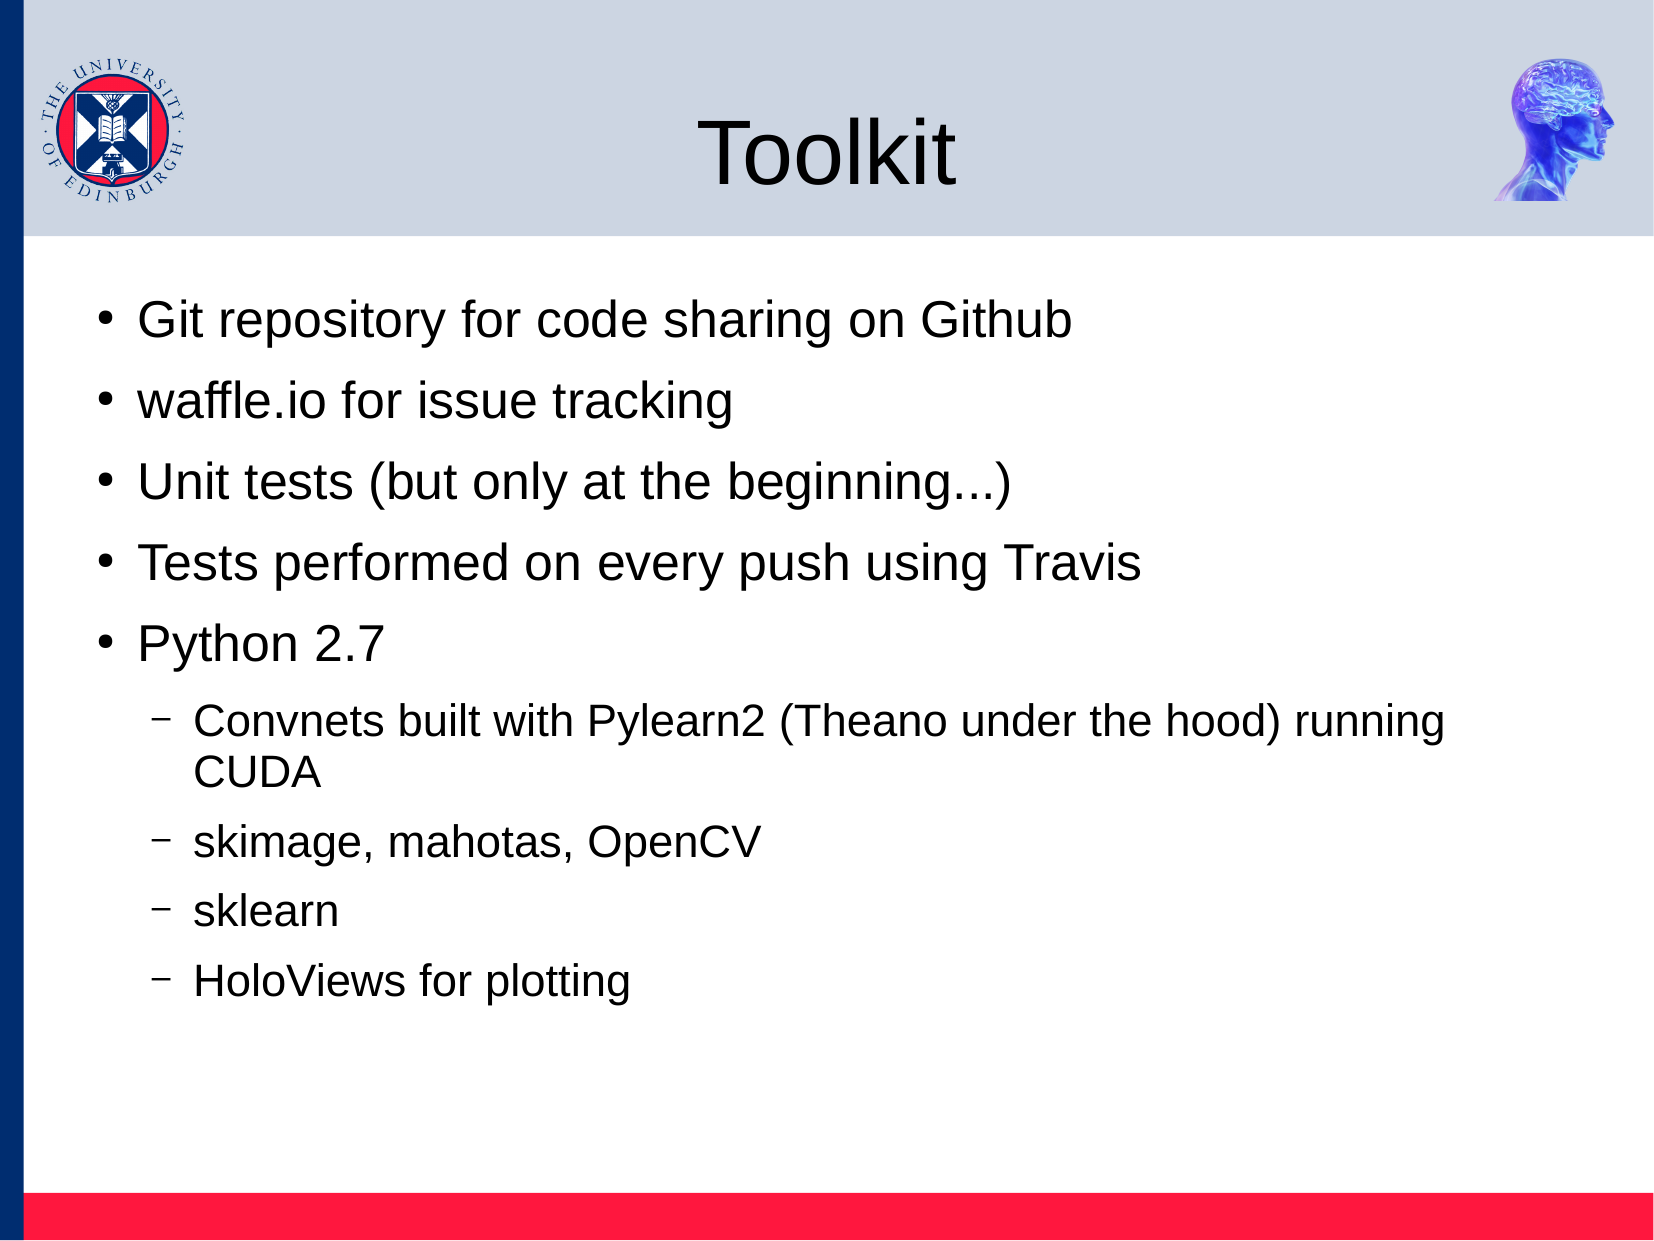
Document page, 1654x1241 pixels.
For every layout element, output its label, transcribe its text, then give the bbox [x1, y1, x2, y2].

picture [1571, 58, 1615, 201]
title Toolkit [82, 49, 1571, 257]
picture [38, 56, 82, 205]
list Git repository for code sharing on Github waffle.io for issue tracking Unit tests (but only at the beginning...) Tests performed on every push using Travis Python 2.7 Convnets built with Pylearn2 (Theano under the hood) running CUDA skimage, mahotas, OpenCV sklearn HoloViews for plotting [82, 290, 1571, 1010]
